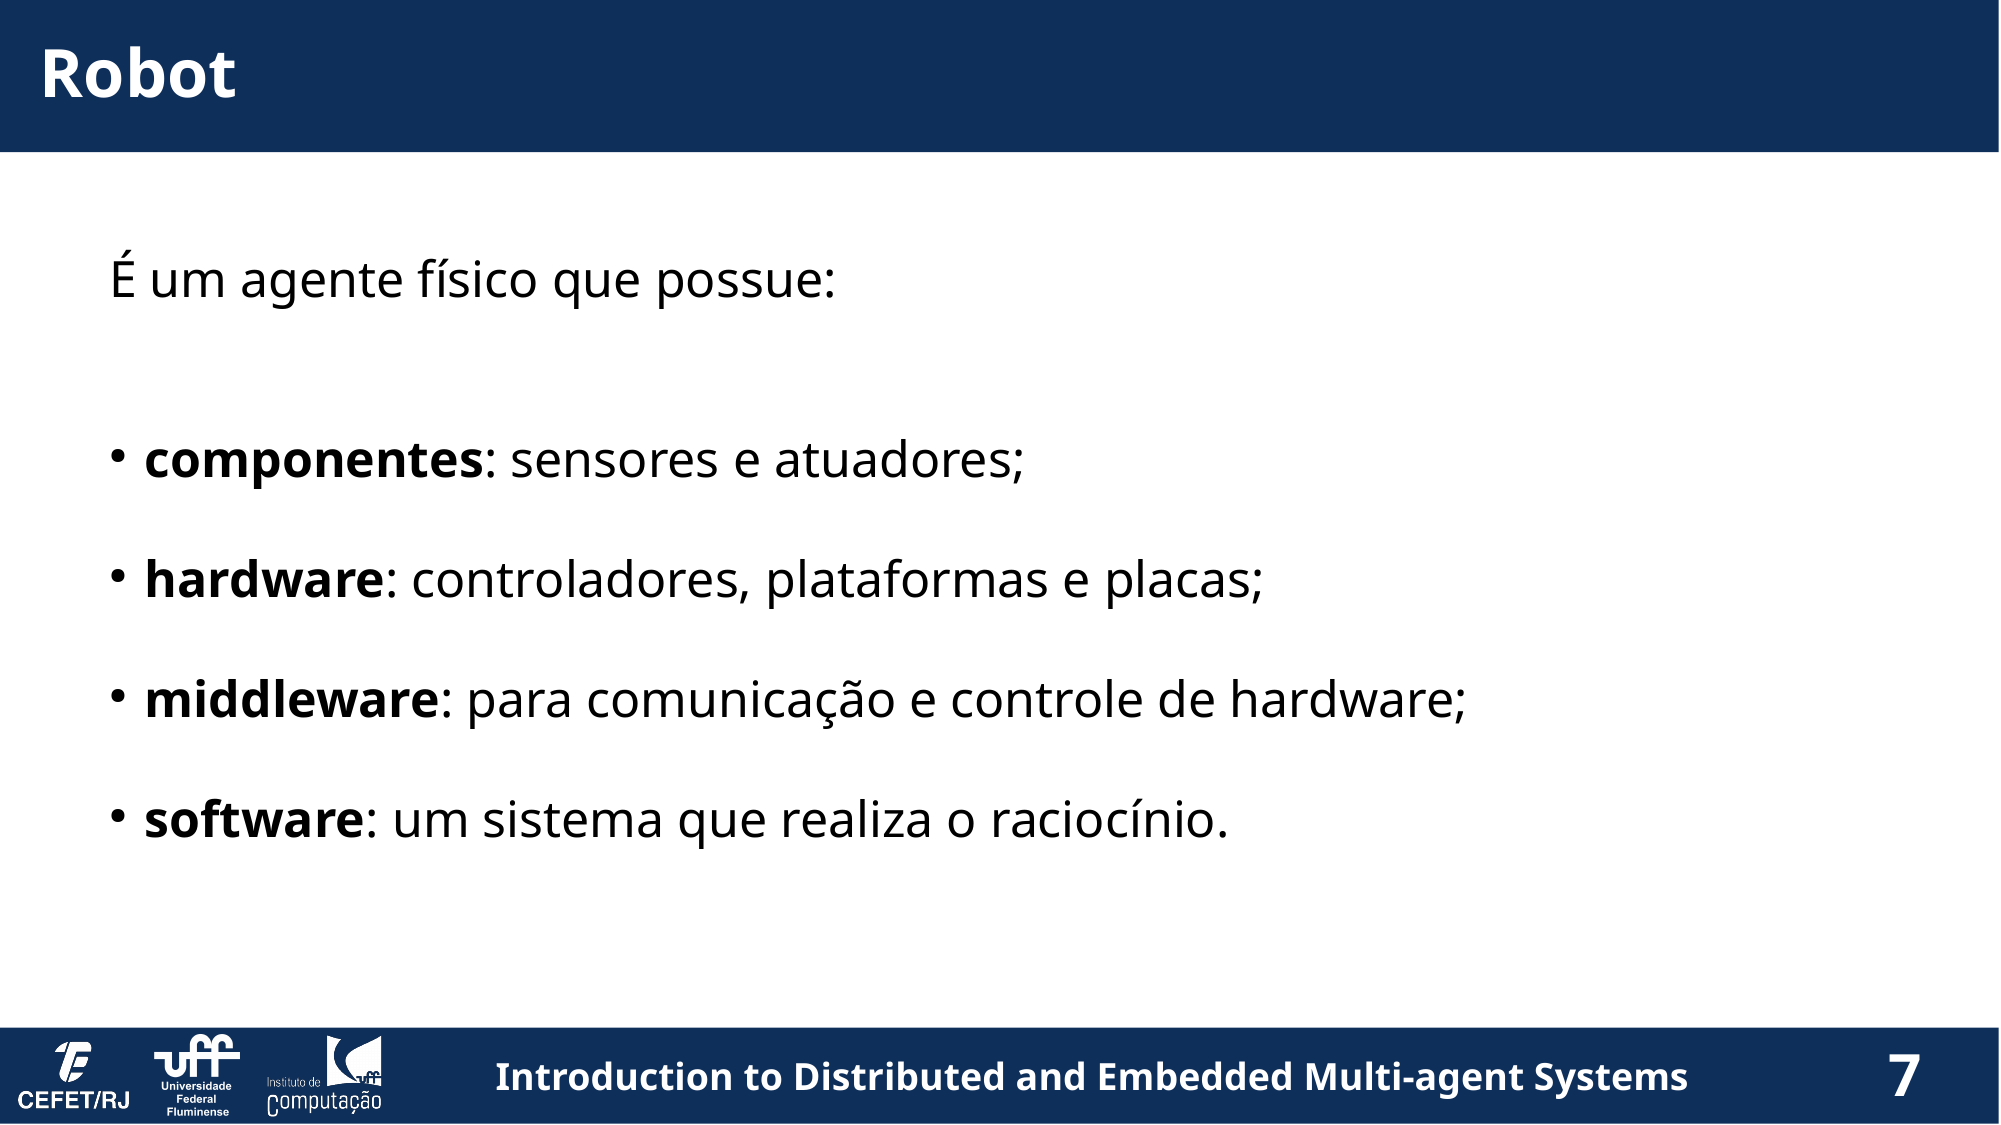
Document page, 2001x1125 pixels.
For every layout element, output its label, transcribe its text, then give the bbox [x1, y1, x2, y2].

text_box É um agente físico que possue: componentes: sensores e atuadores; hardware: controladores, plataformas e placas; middleware: para comunicação e controle de hardware; software: um sistema que realiza o raciocínio. [94, 240, 1819, 856]
picture [18, 1021, 129, 1125]
text_box Robot [25, 23, 1999, 119]
picture [265, 1033, 383, 1117]
picture [153, 1033, 241, 1121]
